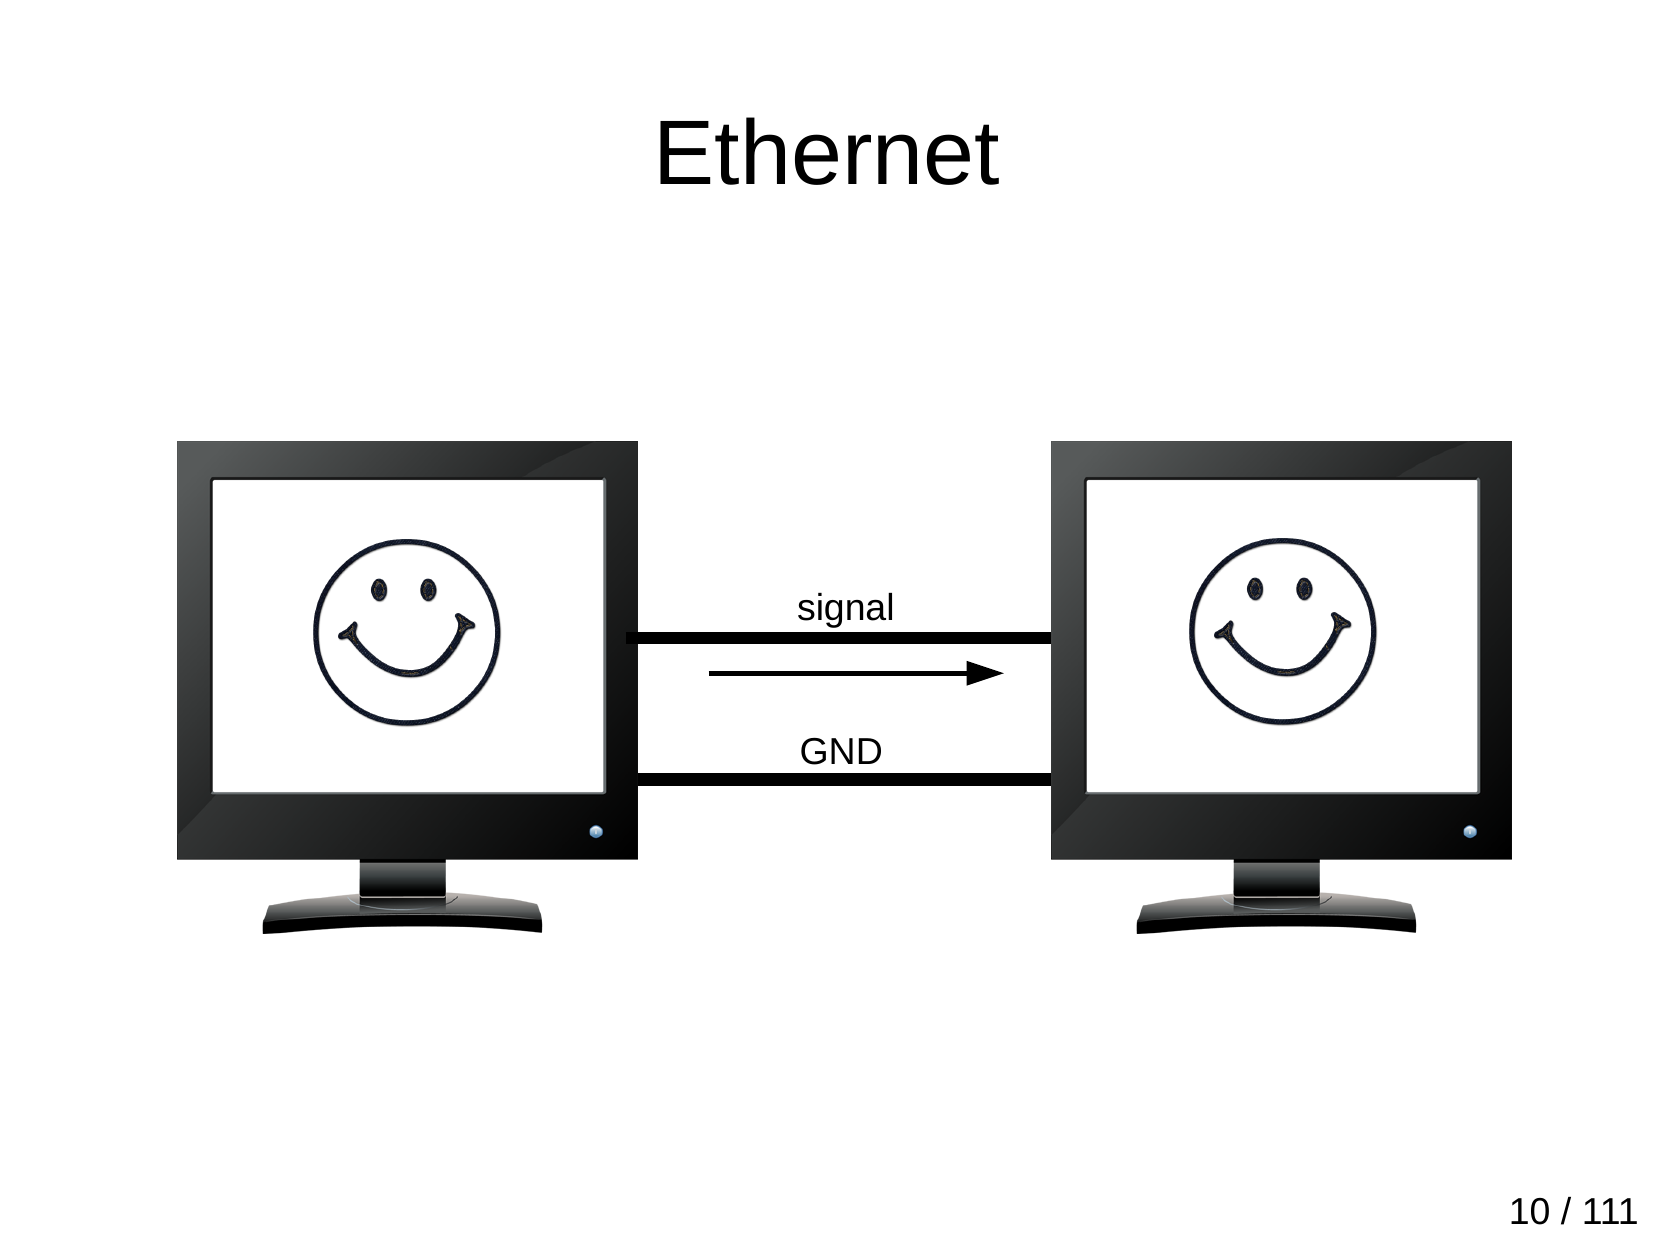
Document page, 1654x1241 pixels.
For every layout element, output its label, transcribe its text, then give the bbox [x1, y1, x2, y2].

picture [1051, 441, 1512, 934]
text_box [248, 484, 556, 721]
text_box signal [782, 578, 910, 636]
text_box [1122, 484, 1430, 721]
picture [177, 441, 638, 934]
text_box <number> / 111 [1380, 1183, 1654, 1241]
title Ethernet [82, 49, 1571, 257]
text_box GND [784, 722, 898, 780]
